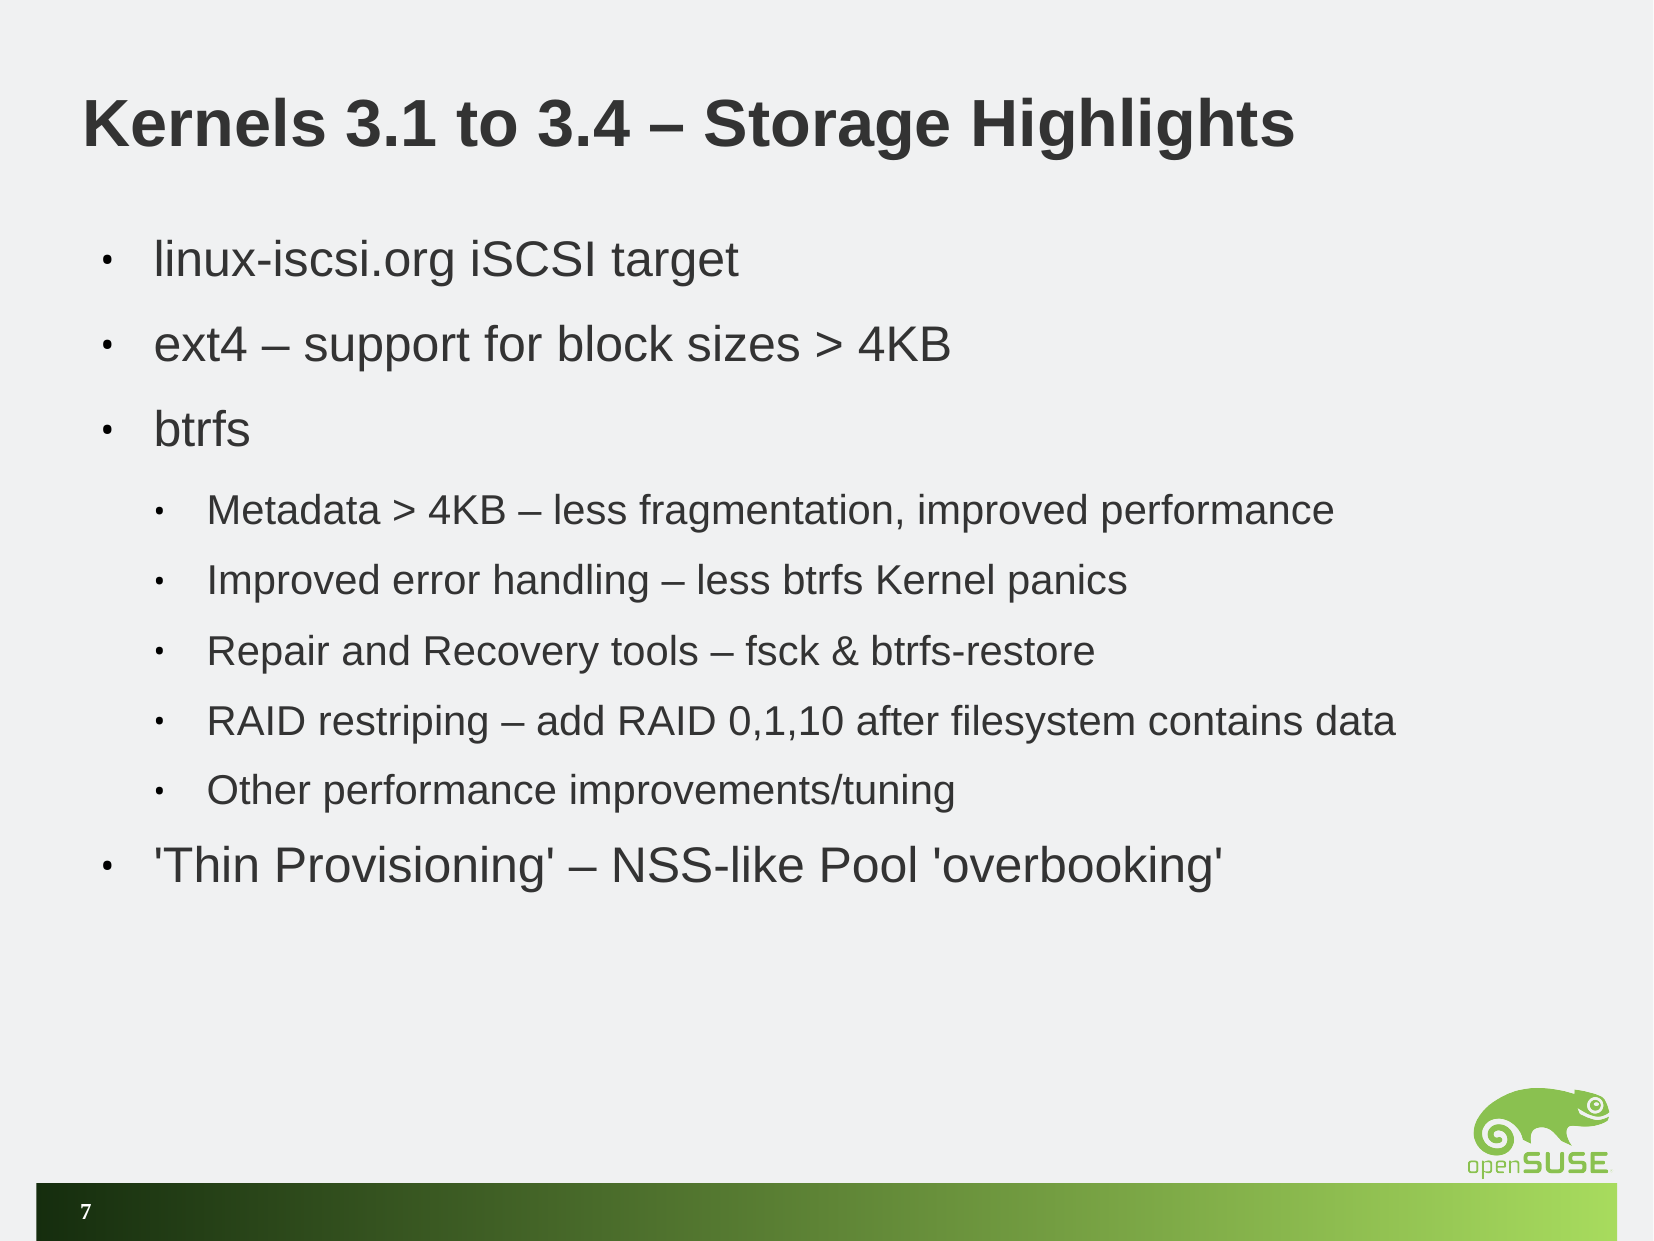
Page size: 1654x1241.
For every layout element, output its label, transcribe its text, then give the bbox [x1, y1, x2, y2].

list linux-iscsi.org iSCSI target ext4 – support for block sizes > 4KB btrfs Metadata > 4KB – less fragmentation, improved performance Improved error handling – less btrfs Kernel panics Repair and Recovery tools – fsck & btrfs-restore RAID restriping – add RAID 0,1,10 after filesystem contains data Other performance improvements/tuning 'Thin Provisioning' – NSS-like Pool 'overbooking' [82, 231, 1571, 951]
title Kernels 3.1 to 3.4 – Storage Highlights [82, 49, 1571, 198]
picture [0, 0, 1654, 1241]
